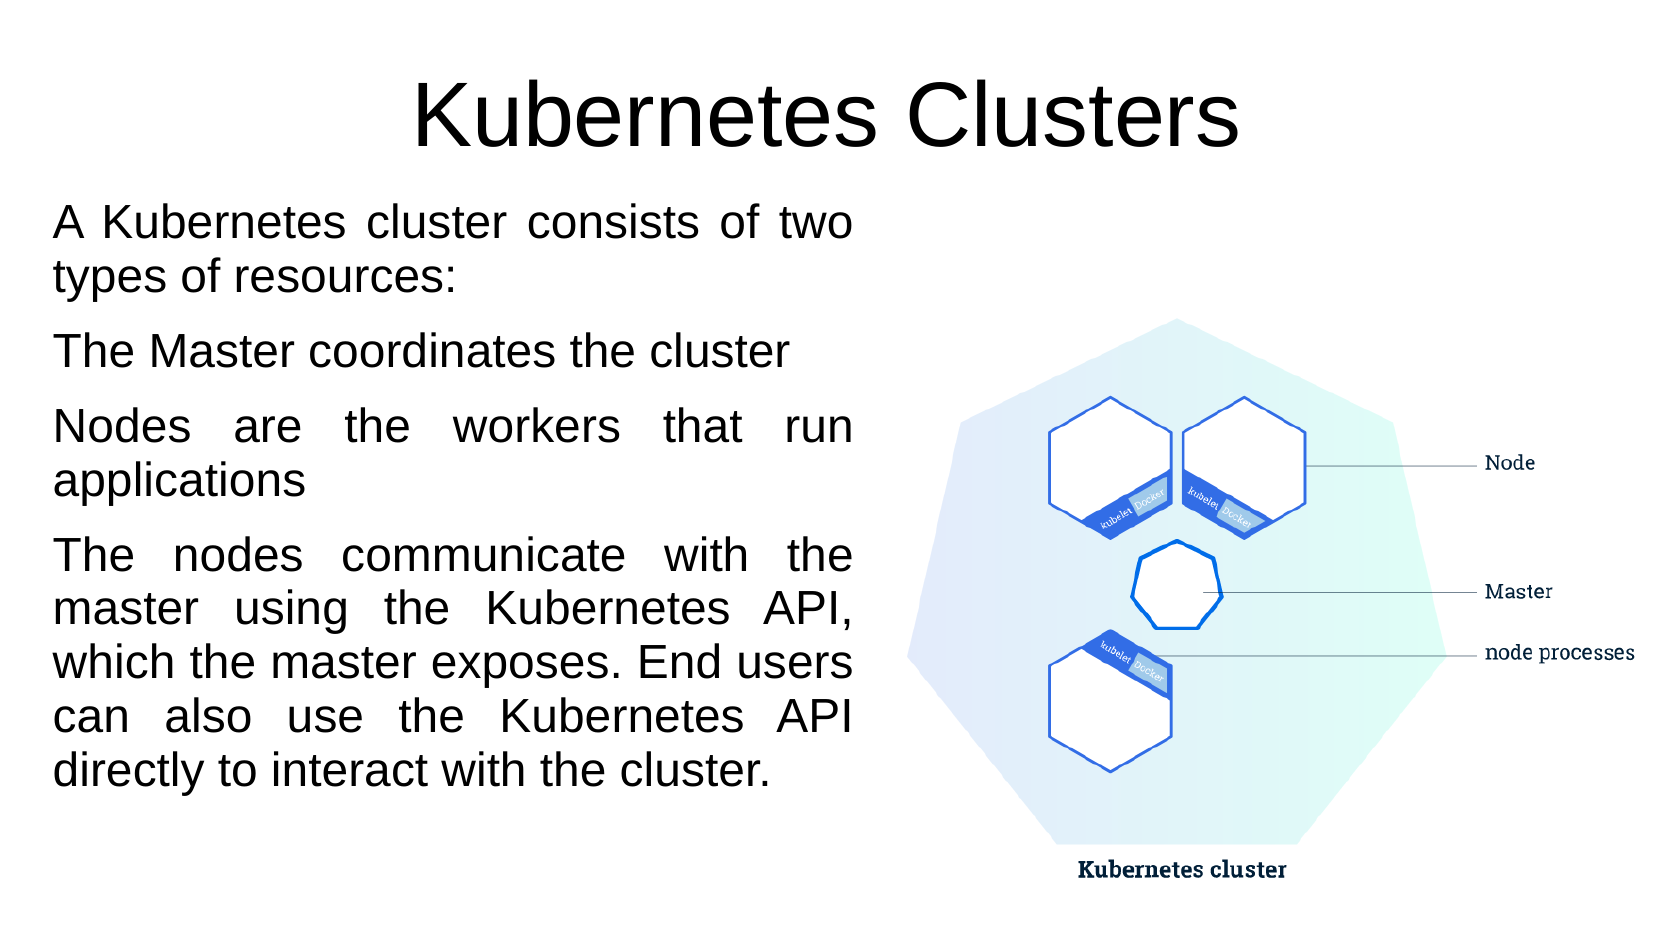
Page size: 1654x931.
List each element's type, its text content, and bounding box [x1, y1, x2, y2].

title Kubernetes Clusters [82, 63, 1571, 167]
picture [870, 308, 1654, 901]
list A Kubernetes cluster consists of two types of resources: The Master coordinates the cluster Nodes are the workers that run applications The nodes communicate with the master using the Kubernetes API, which the master exposes. End users can also use the Kubernetes API directly to interact with the cluster. [52, 195, 856, 811]
